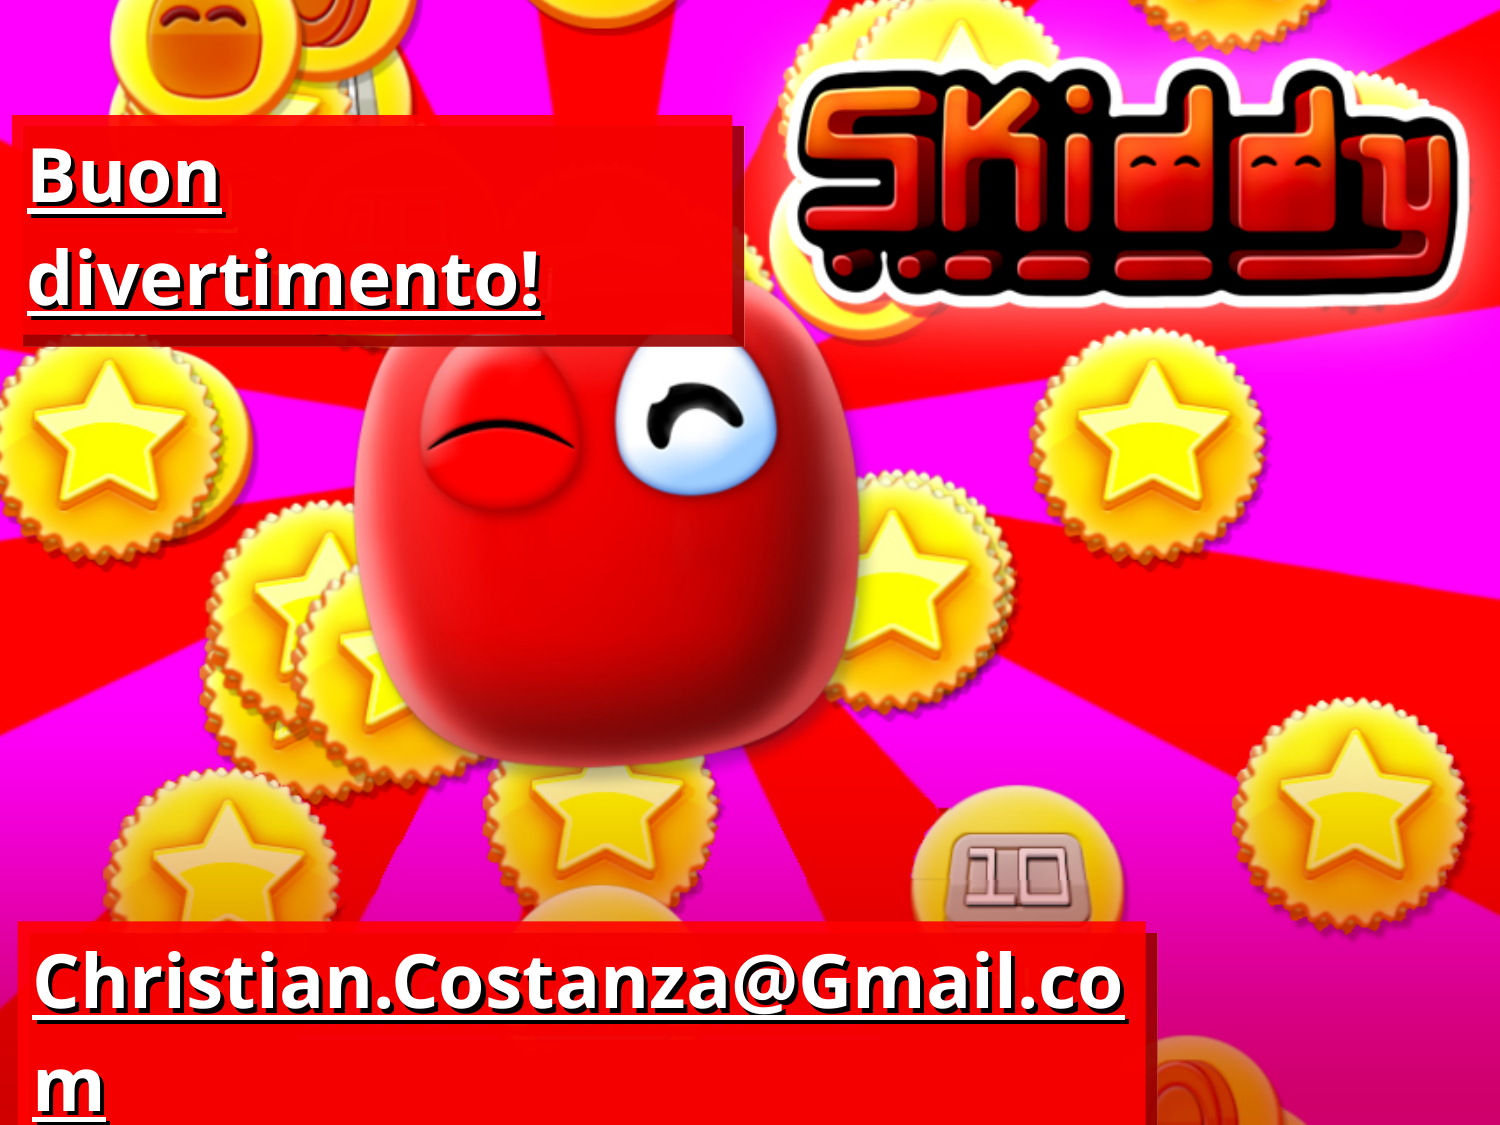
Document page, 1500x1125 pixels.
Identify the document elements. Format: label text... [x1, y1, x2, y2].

picture [0, 0, 1500, 1125]
text_box Christian.Costanza@Gmail.com [17, 921, 1146, 1036]
text_box Buon divertimento! [11, 115, 733, 230]
